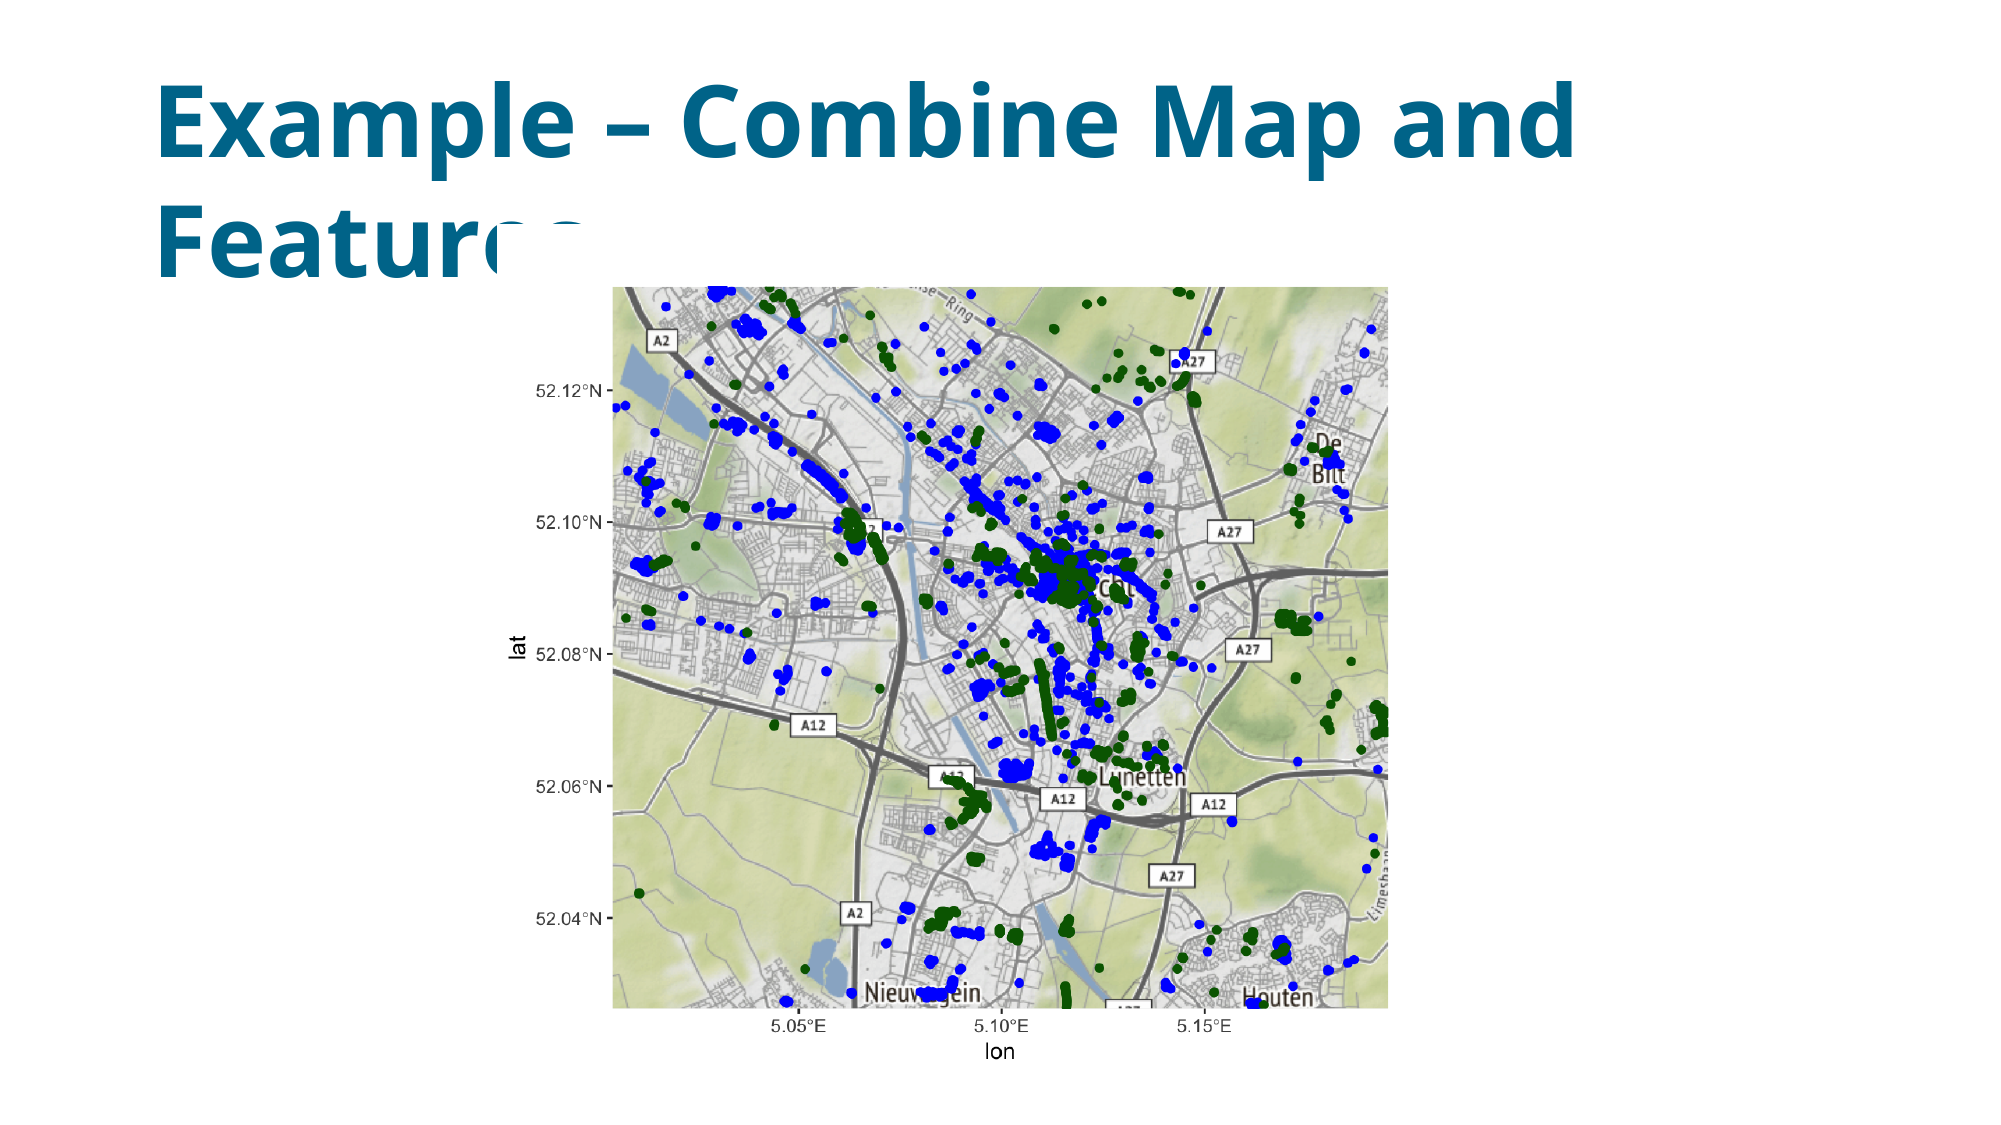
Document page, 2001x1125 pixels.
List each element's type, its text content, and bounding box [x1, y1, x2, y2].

picture [497, 224, 1399, 1125]
title Example – Combine Map and Features [137, 50, 1892, 278]
